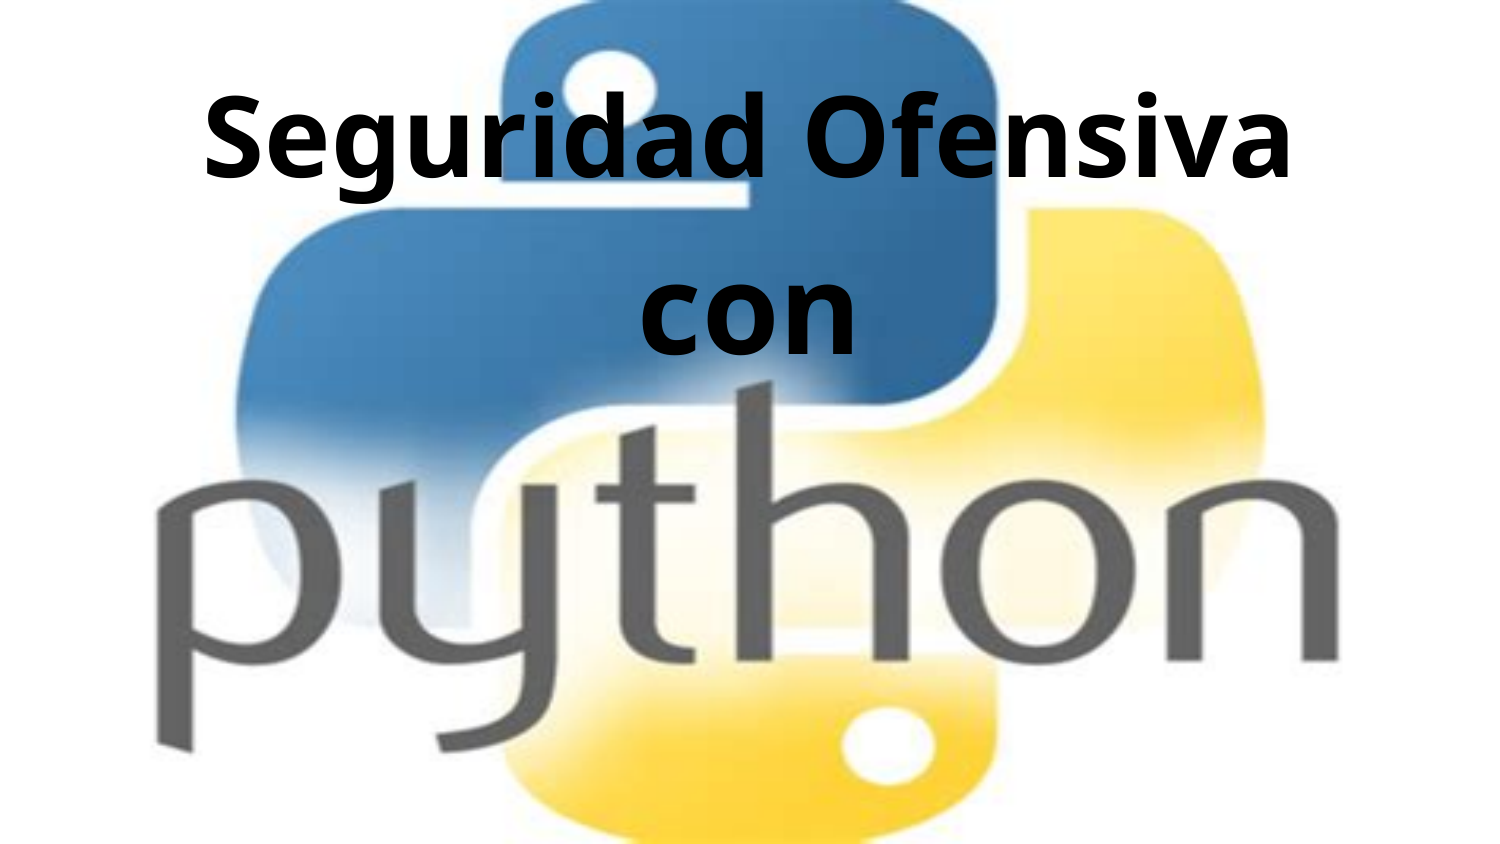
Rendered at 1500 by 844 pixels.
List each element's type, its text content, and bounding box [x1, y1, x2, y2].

picture [0, 0, 1500, 844]
subtitle con [51, 214, 1449, 381]
title Seguridad Ofensiva [51, 29, 1449, 214]
